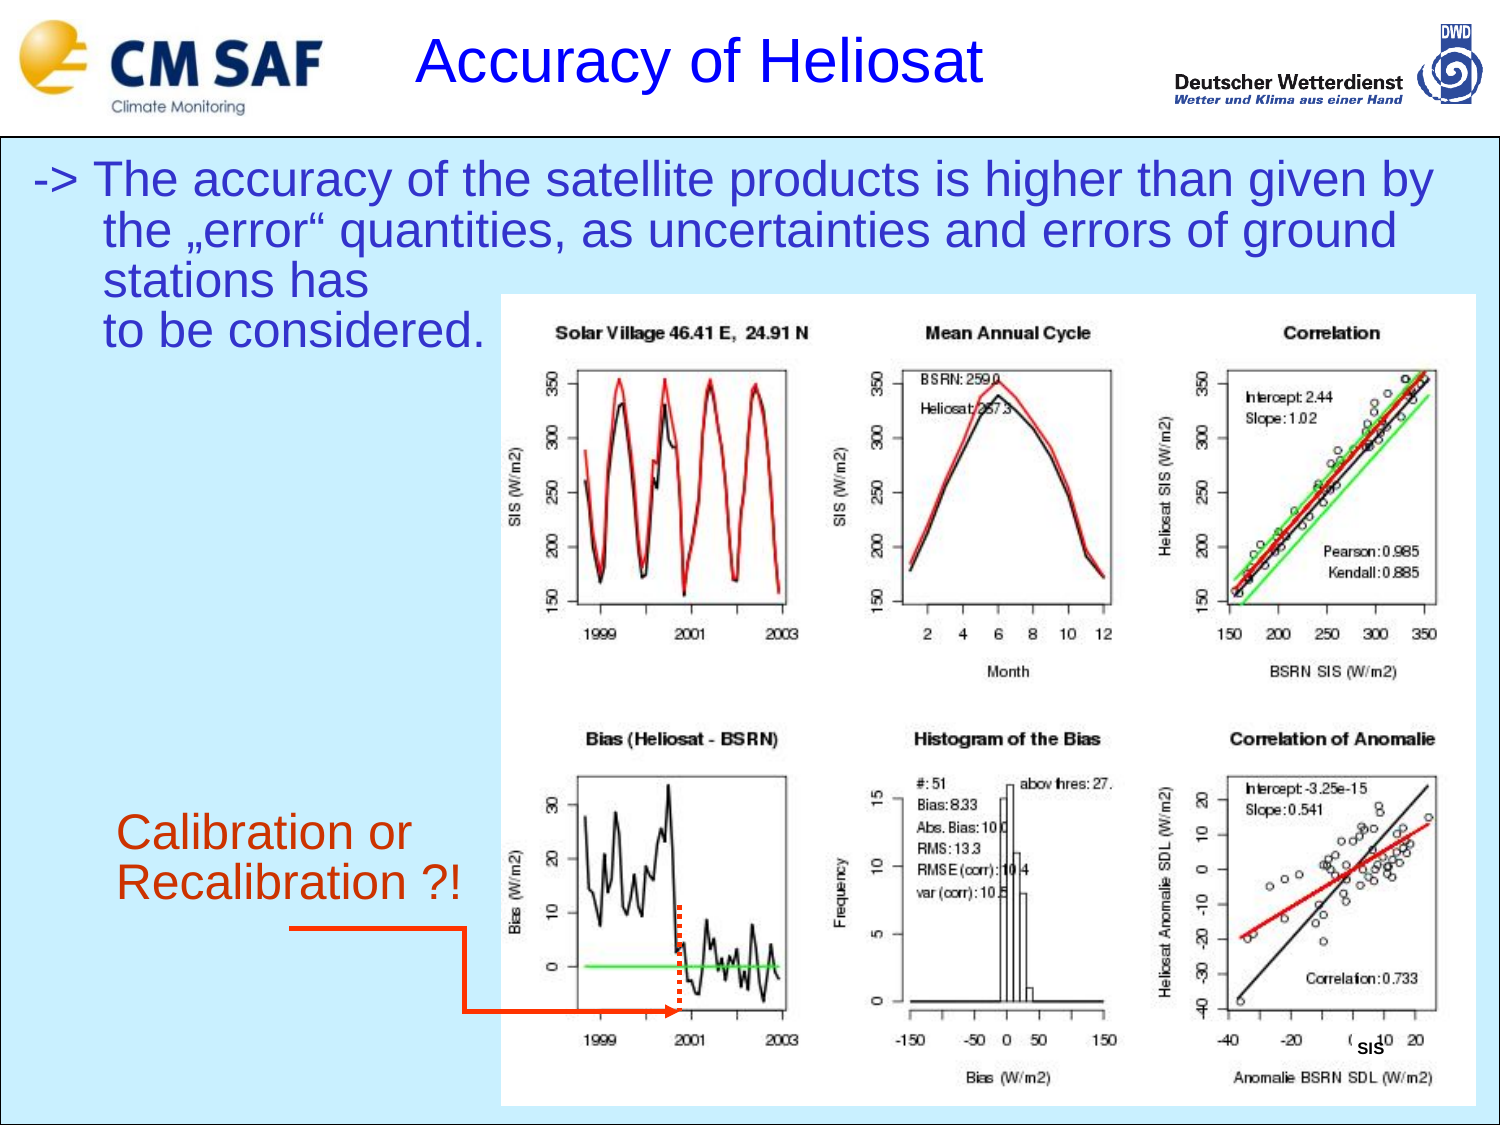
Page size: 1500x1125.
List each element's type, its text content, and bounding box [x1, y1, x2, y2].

text_box Accuracy of Heliosat [328, 30, 1258, 110]
picture [501, 294, 1476, 1106]
text_box SIS [1342, 999, 1400, 1066]
picture [1175, 24, 1483, 104]
text_box Calibration or Recalibration ?! [100, 801, 478, 918]
text_box -> The accuracy of the satellite products is higher than given by the „error“ quantities, as uncertainties and errors of ground stations has to be considered. [18, 148, 1451, 366]
picture [17, 19, 325, 117]
